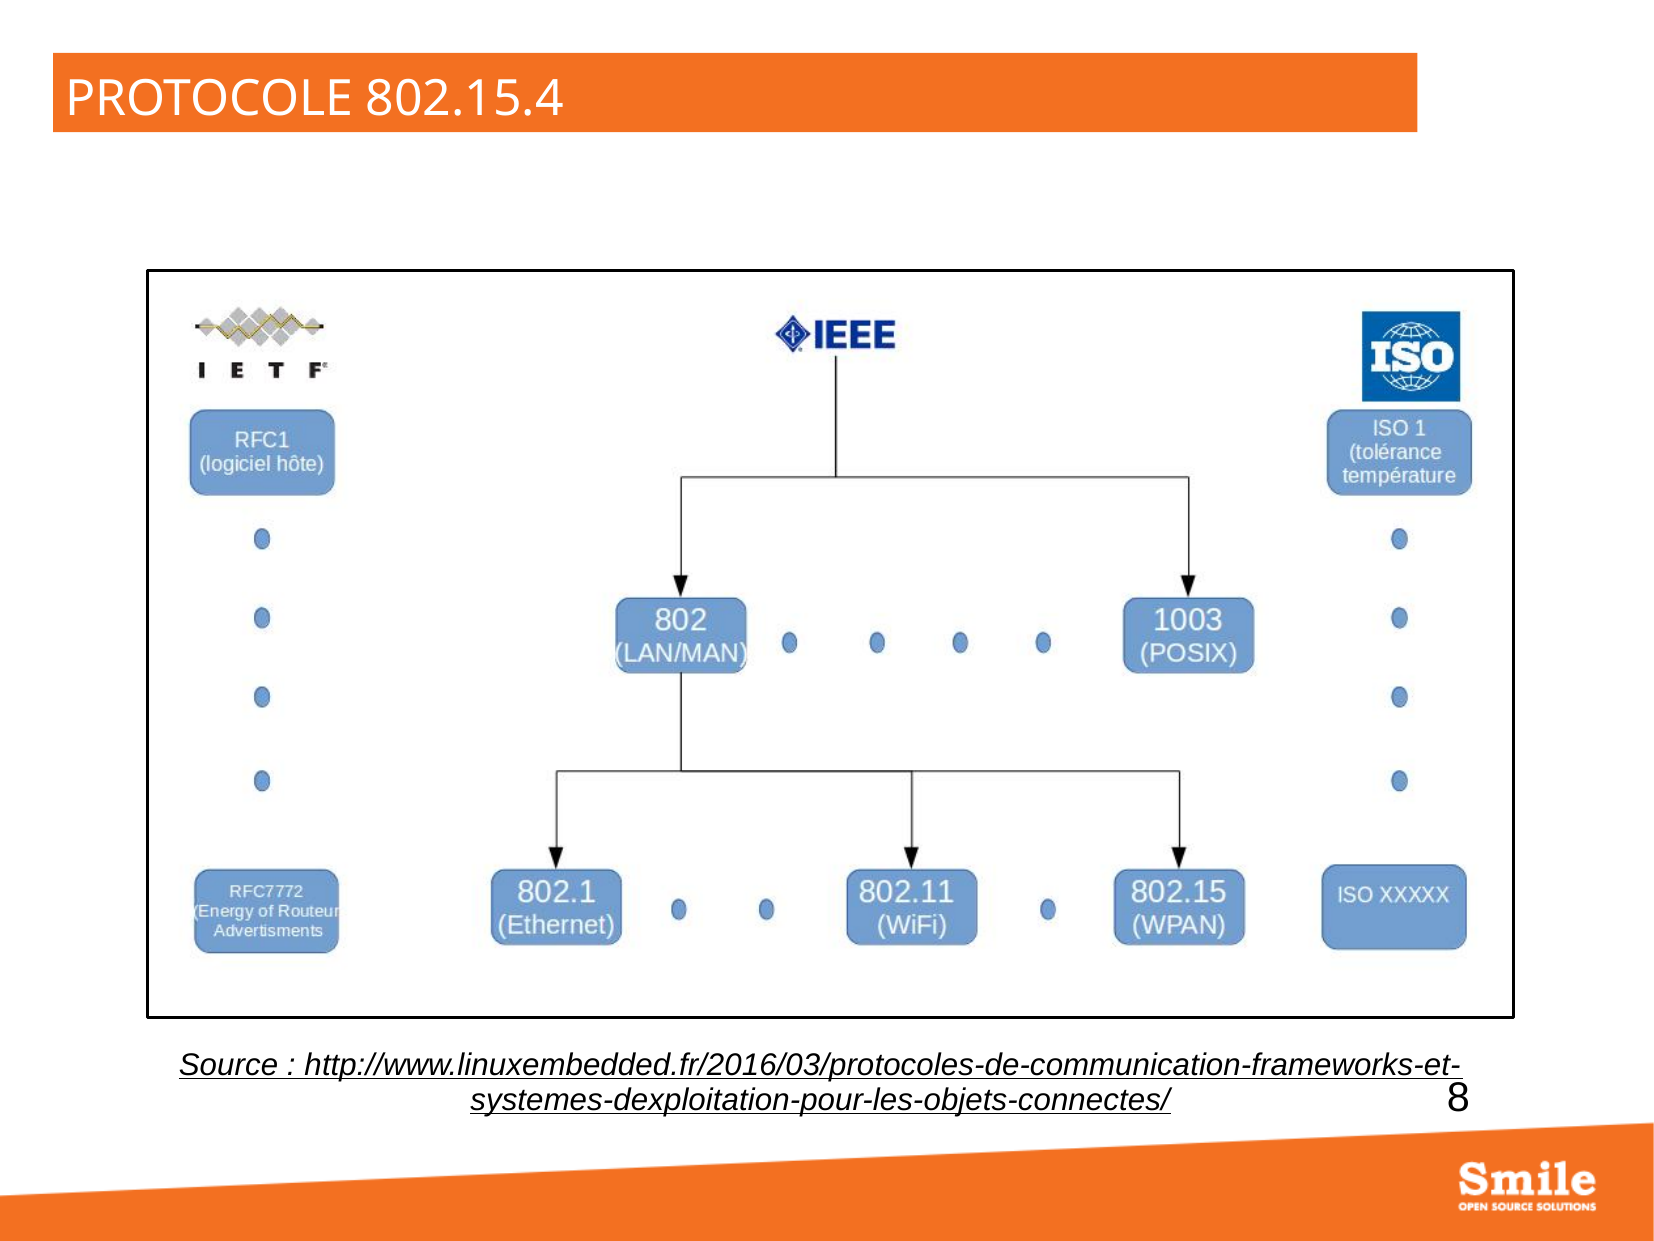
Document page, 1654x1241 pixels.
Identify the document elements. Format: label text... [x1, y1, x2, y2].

picture [0, 0, 1654, 1241]
title Protocole 802.15.4 [53, 52, 1418, 133]
text_box Source : http://www.linuxembedded.fr/2016/03/protocoles-de-communication-frameworks-et-systemes-dexploitation-pour-les-objets-connectes/ [141, 1040, 1501, 1182]
